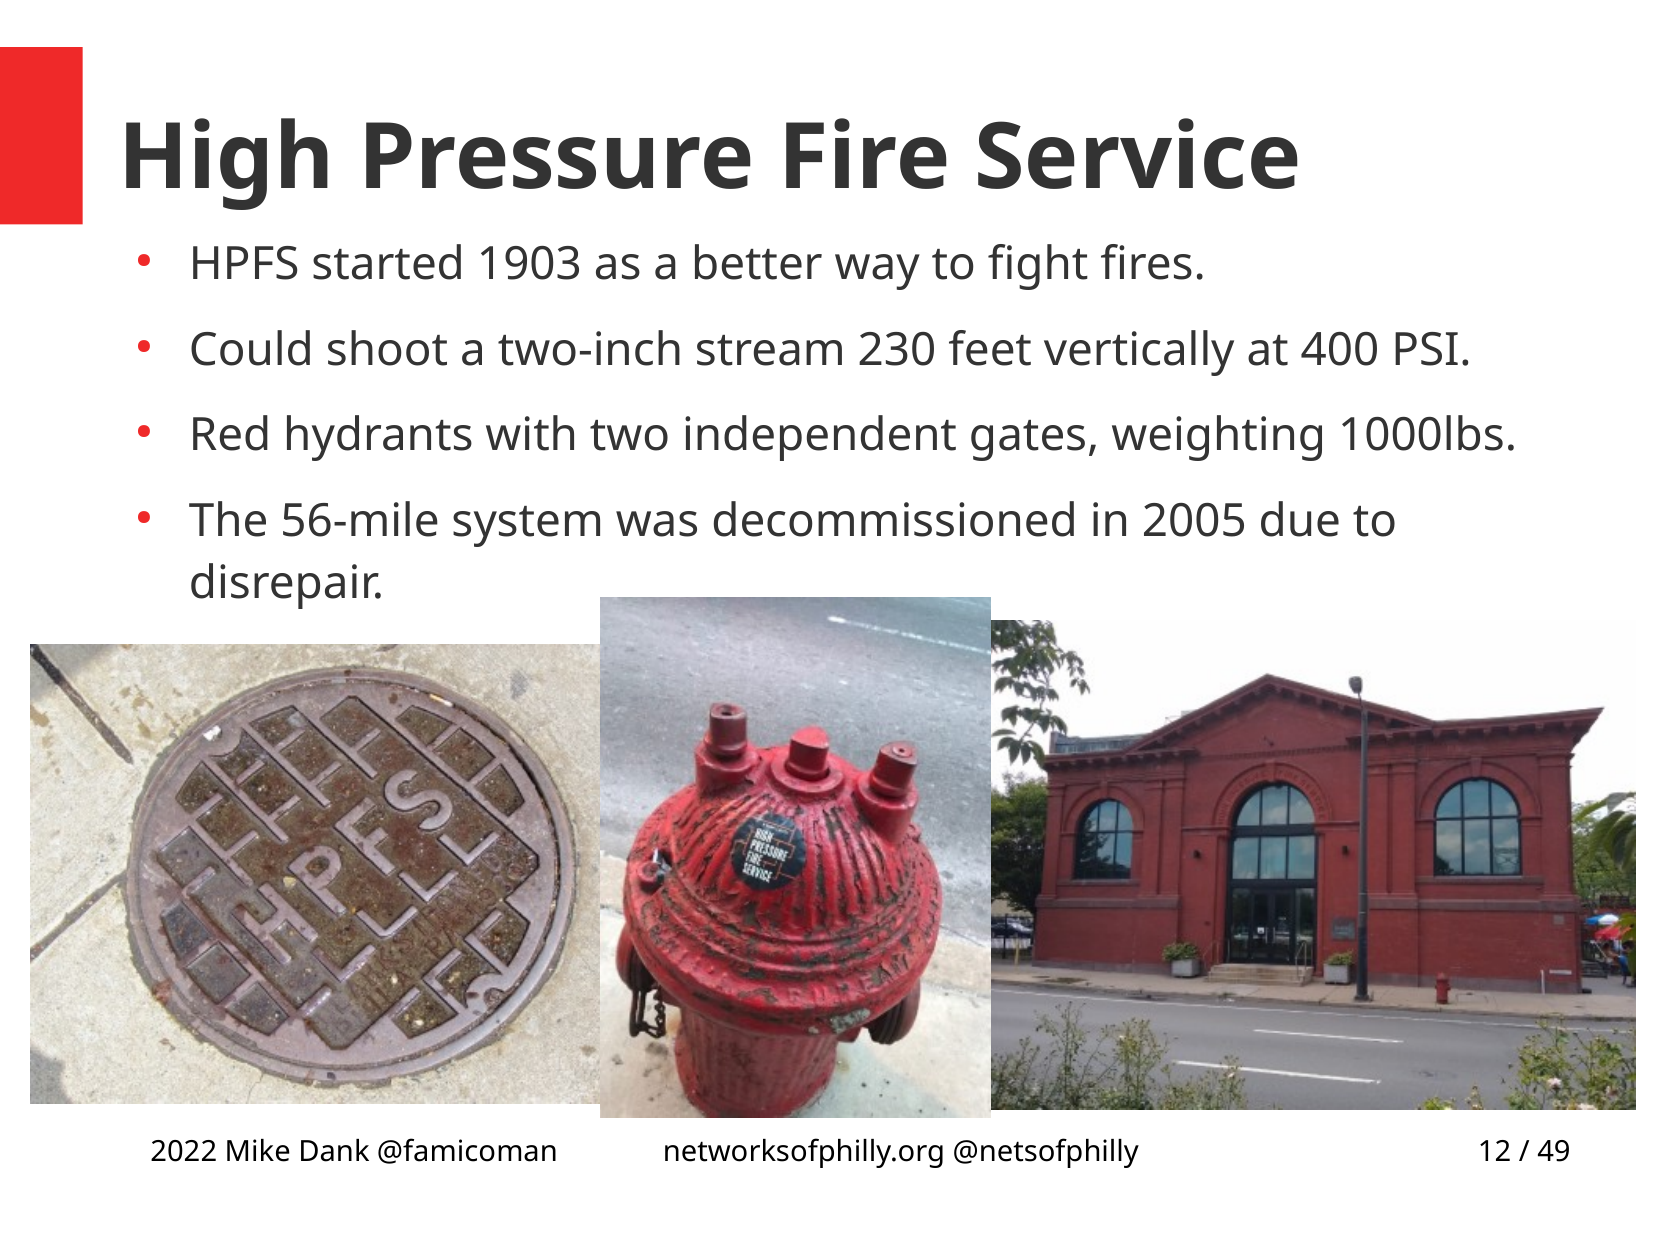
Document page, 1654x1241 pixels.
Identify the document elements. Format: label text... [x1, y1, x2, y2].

title High Pressure Fire Service [118, 49, 1571, 257]
picture [30, 597, 1636, 1118]
list HPFS started 1903 as a better way to fight fires. Could shoot a two-inch stream 230 feet vertically at 400 PSI. Red hydrants with two independent gates, weighting 1000lbs. The 56-mile system was decommissioned in 2005 due to disrepair. [118, 230, 1536, 644]
